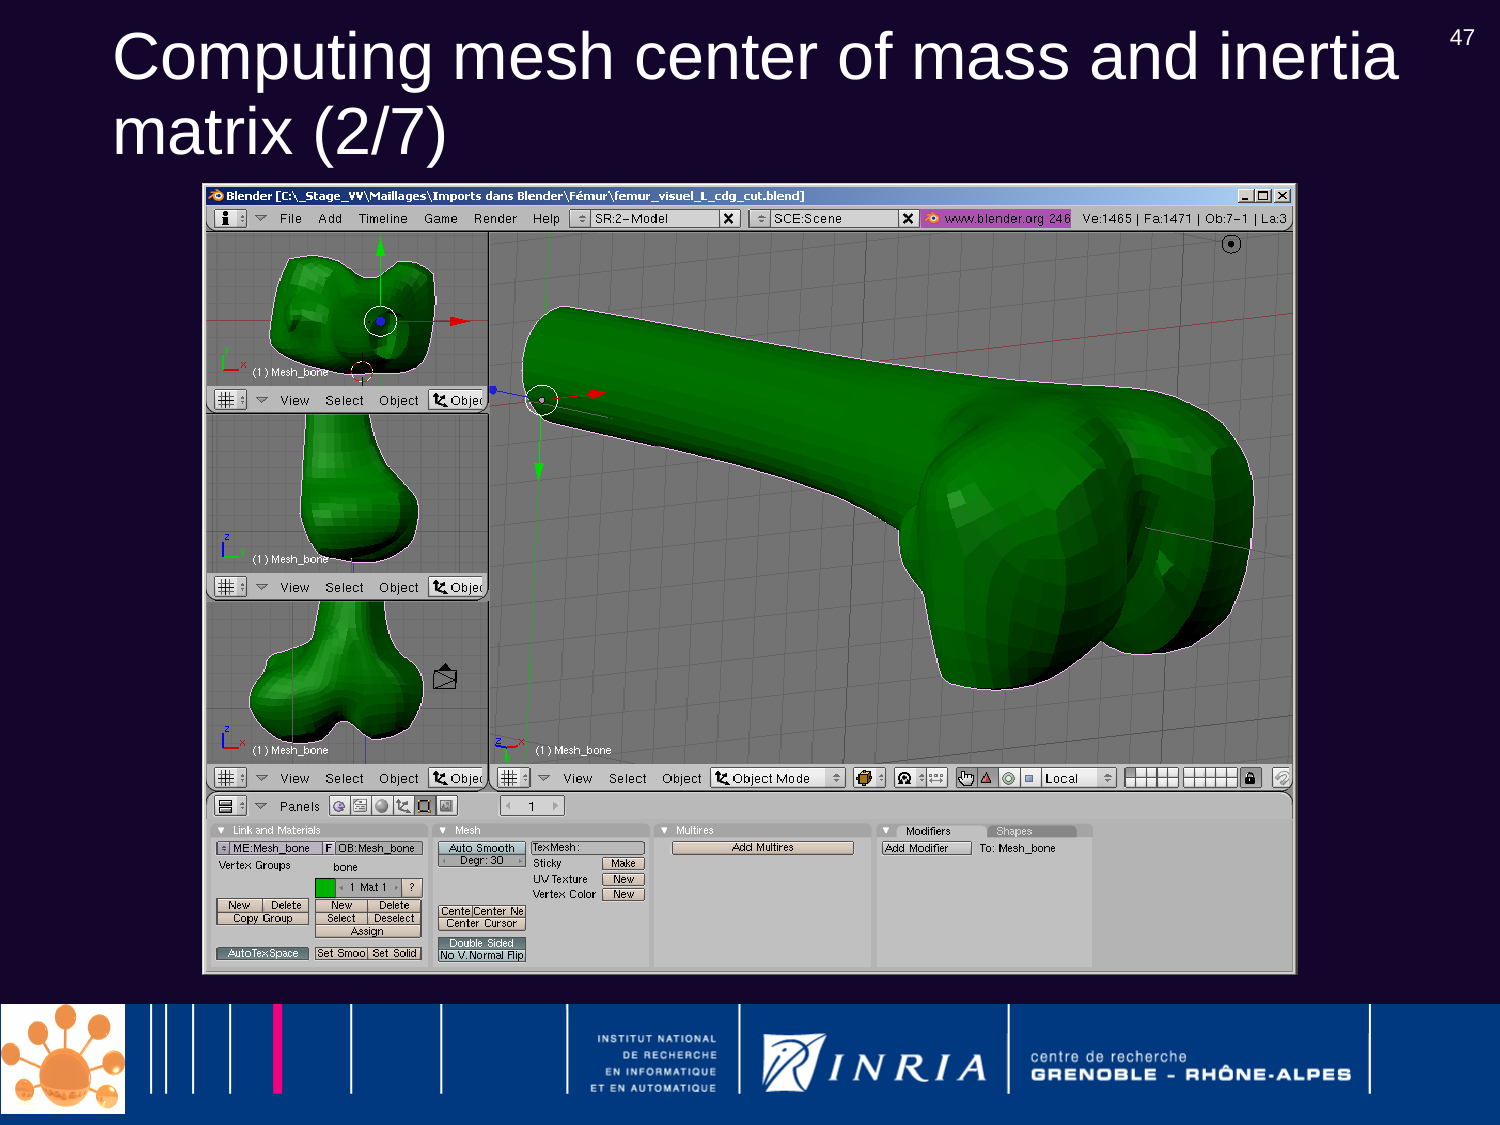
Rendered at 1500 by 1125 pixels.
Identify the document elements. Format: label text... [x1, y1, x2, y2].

title Computing mesh center of mass and inertia matrix (2/7) [112, 0, 1474, 188]
picture [202, 188, 1298, 976]
picture [0, 1004, 1500, 1125]
